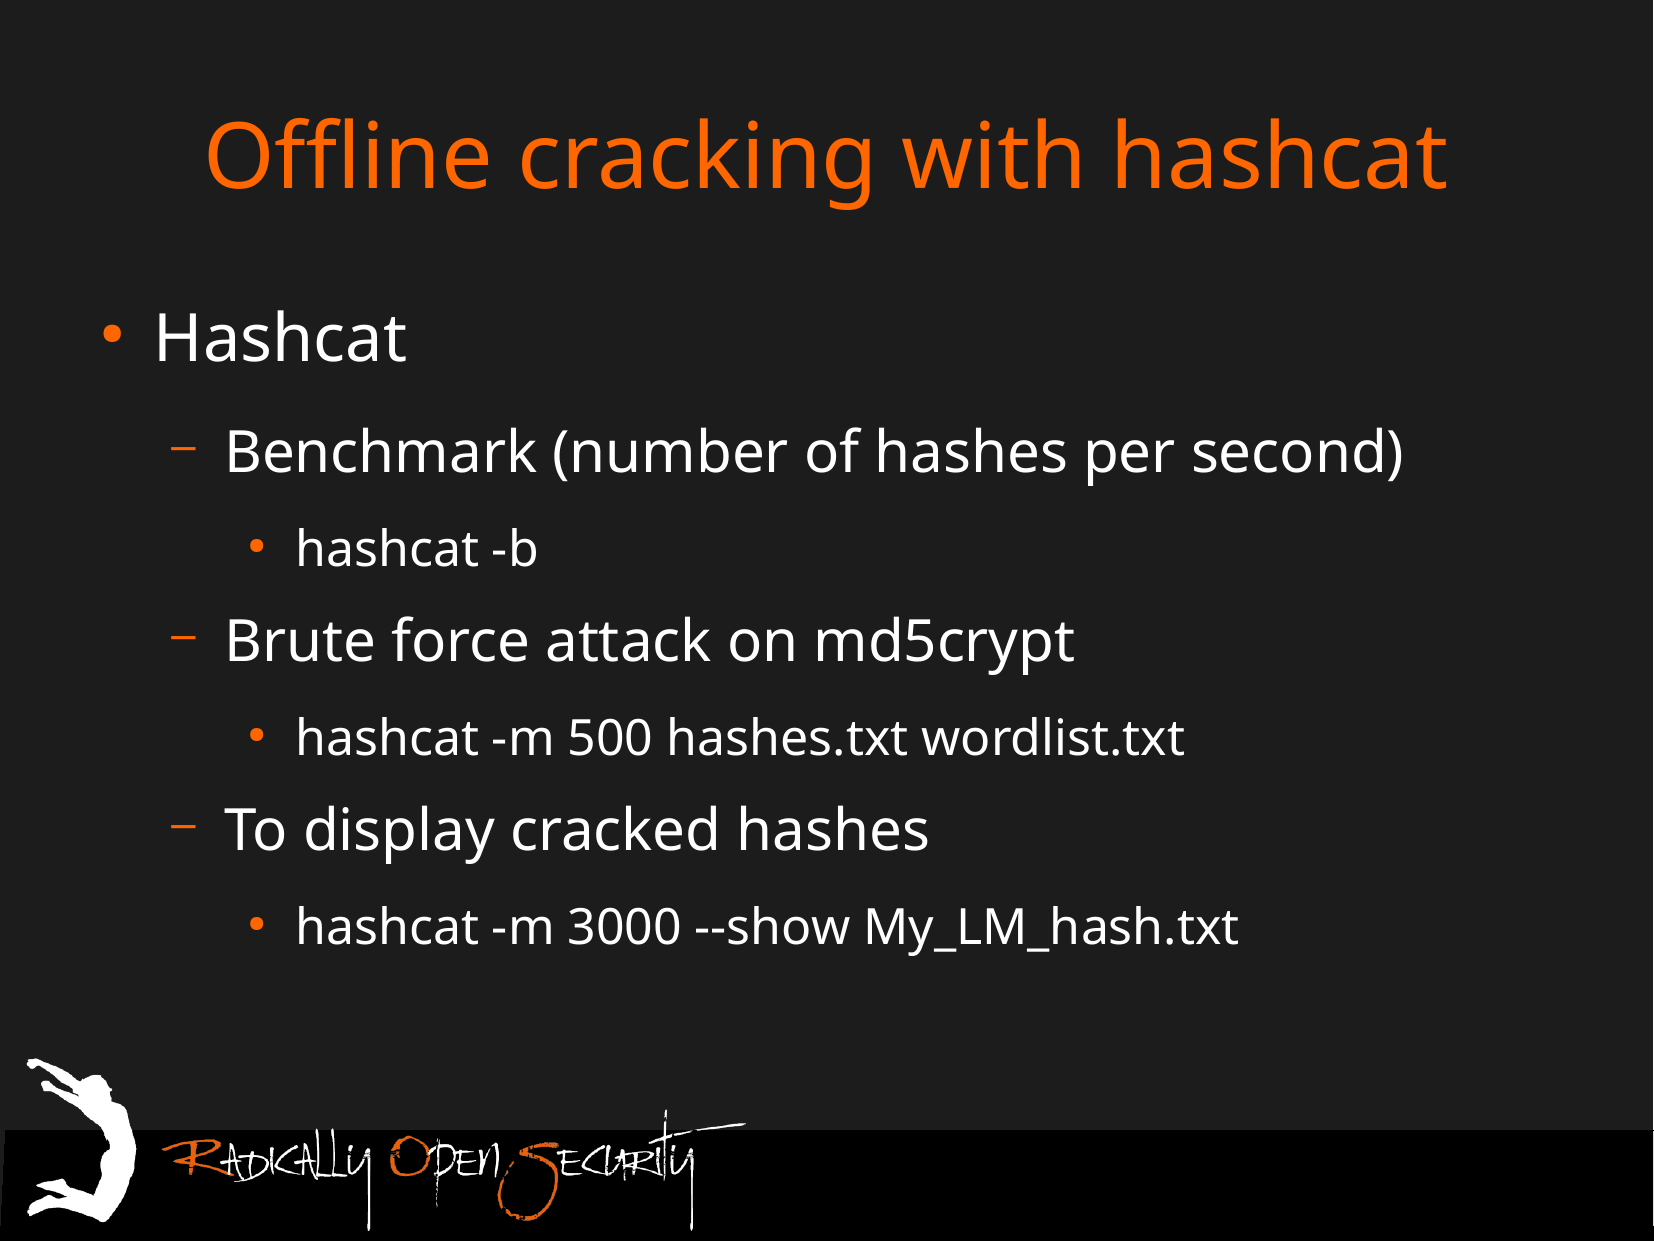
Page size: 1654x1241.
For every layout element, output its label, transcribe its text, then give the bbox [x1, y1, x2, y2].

title Offline cracking with hashcat [82, 49, 1571, 257]
list Hashcat Benchmark (number of hashes per second) hashcat -b Brute force attack on md5crypt hashcat -m 500 hashes.txt wordlist.txt To display cracked hashes hashcat -m 3000 --show My_LM_hash.txt [82, 290, 1571, 1010]
picture [0, 1022, 778, 1241]
